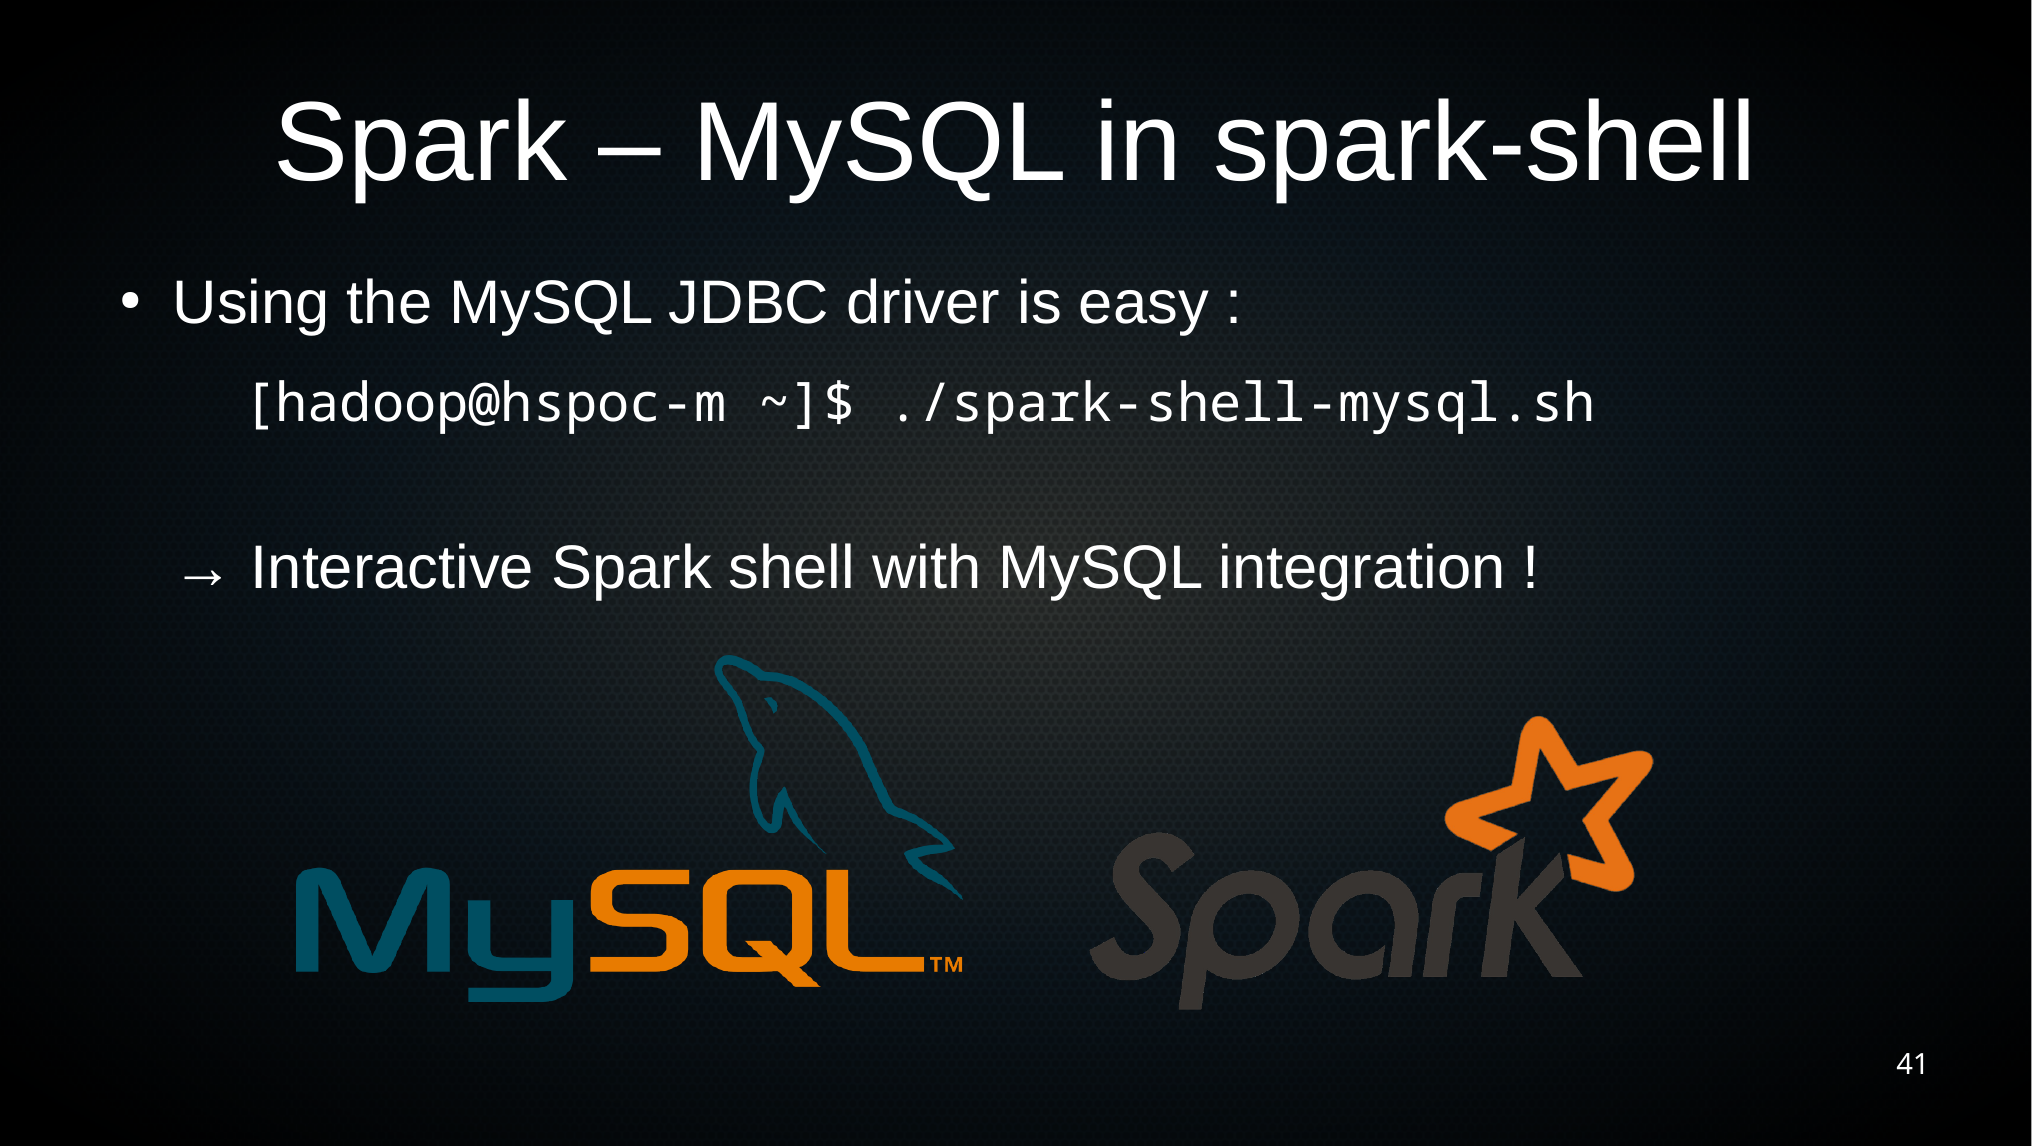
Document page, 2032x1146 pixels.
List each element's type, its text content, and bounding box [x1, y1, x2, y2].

picture [0, 0, 2032, 1146]
list Using the MySQL JDBC driver is easy : [hadoop@hspoc-m ~]$ ./spark-shell-mysql.sh → Interactive Spark shell with MySQL integration ! [101, 268, 1890, 933]
title Spark – MySQL in spark-shell [101, 45, 1930, 237]
